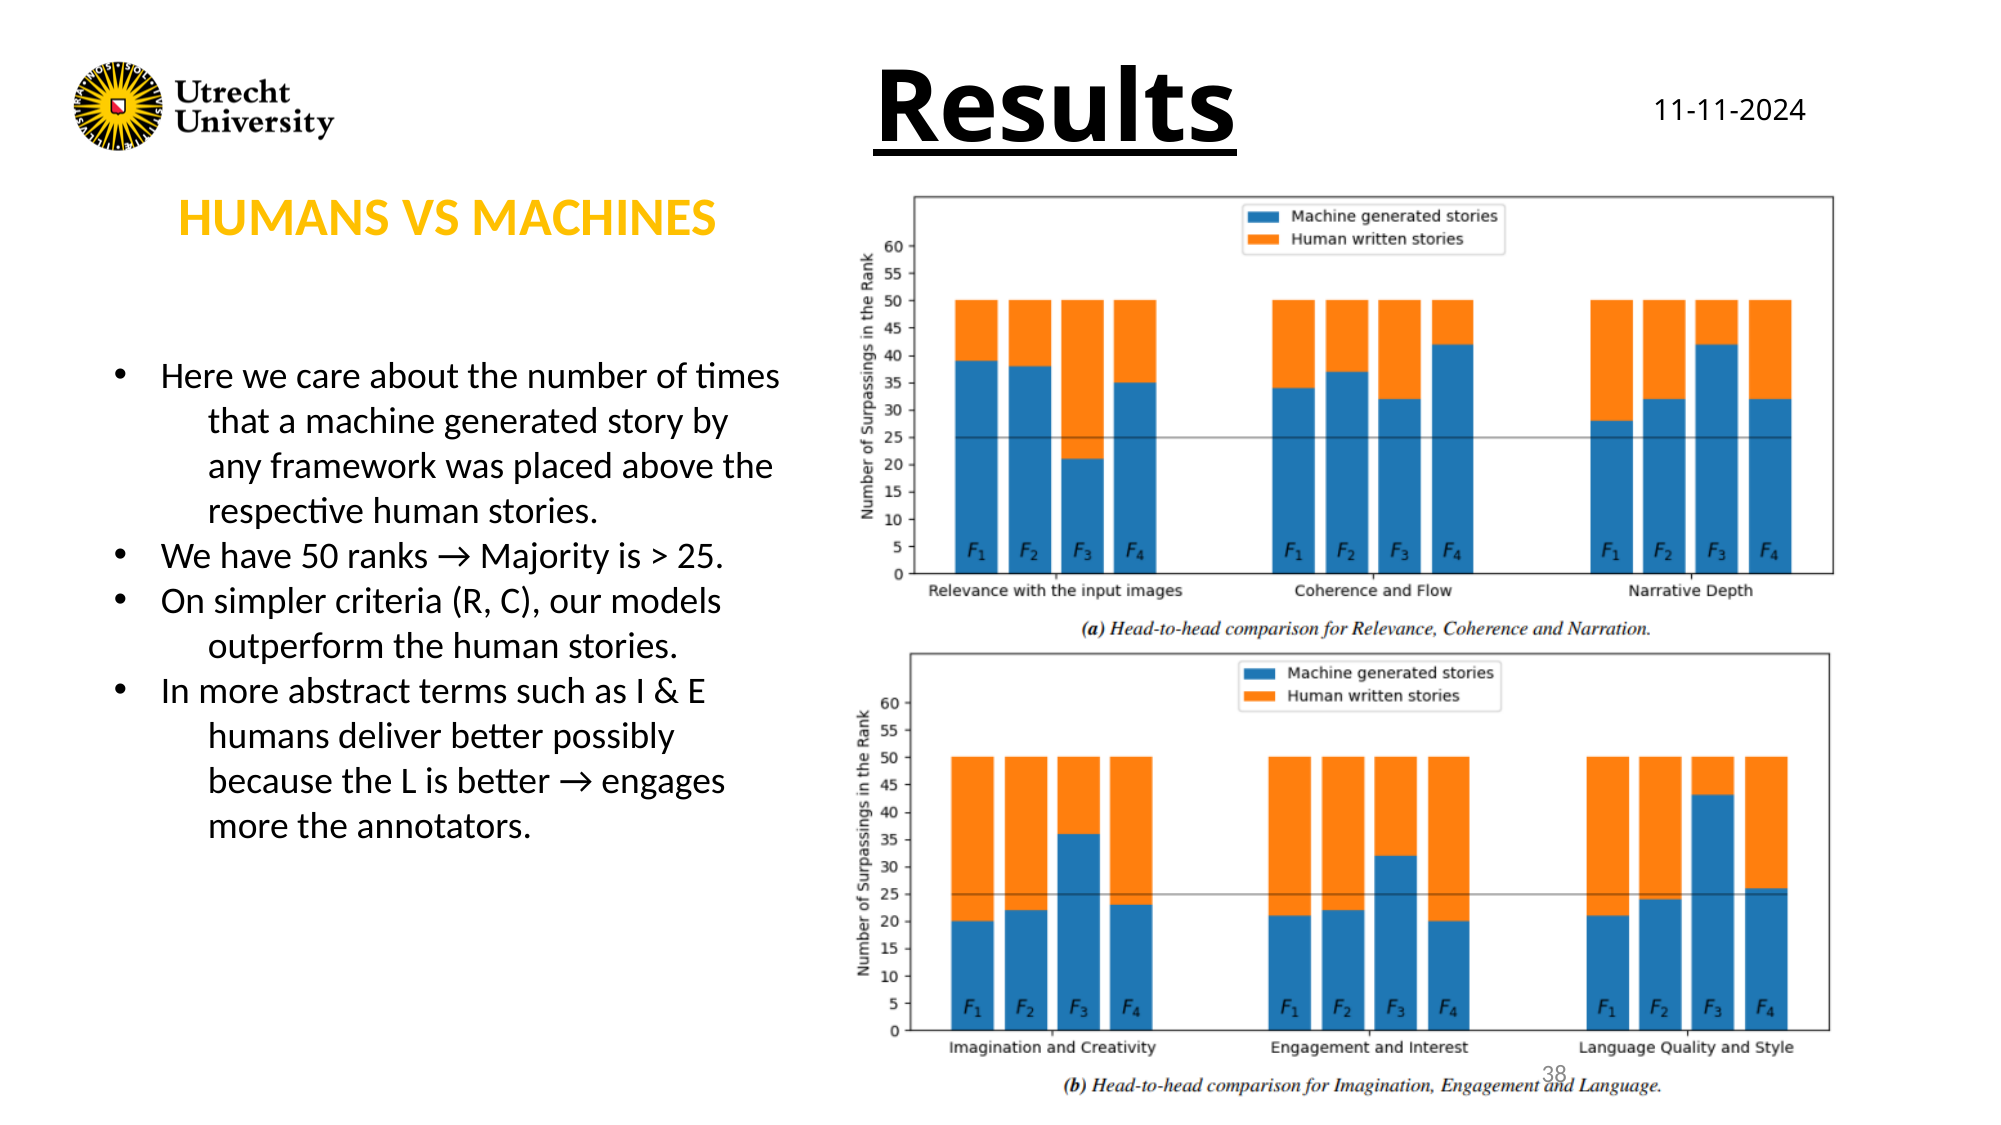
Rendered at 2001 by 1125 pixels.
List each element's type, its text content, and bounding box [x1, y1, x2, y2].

text_box Results [873, 41, 1128, 163]
text_box Here we care about the number of times that a machine generated story by any framework was placed above the respective human stories. We have 50 ranks → Majority is > 25. On simpler criteria (R, C), our models outperform the human stories. In more abstract terms such as I & E humans deliver better possibly because the L is better → engages more the annotators. [99, 343, 802, 859]
picture [844, 178, 1861, 1107]
text_box HUMANS VS MACHINES [163, 173, 746, 255]
text_box [1526, 1042, 1977, 1103]
text_box 11-11-2024 [1638, 84, 1943, 120]
